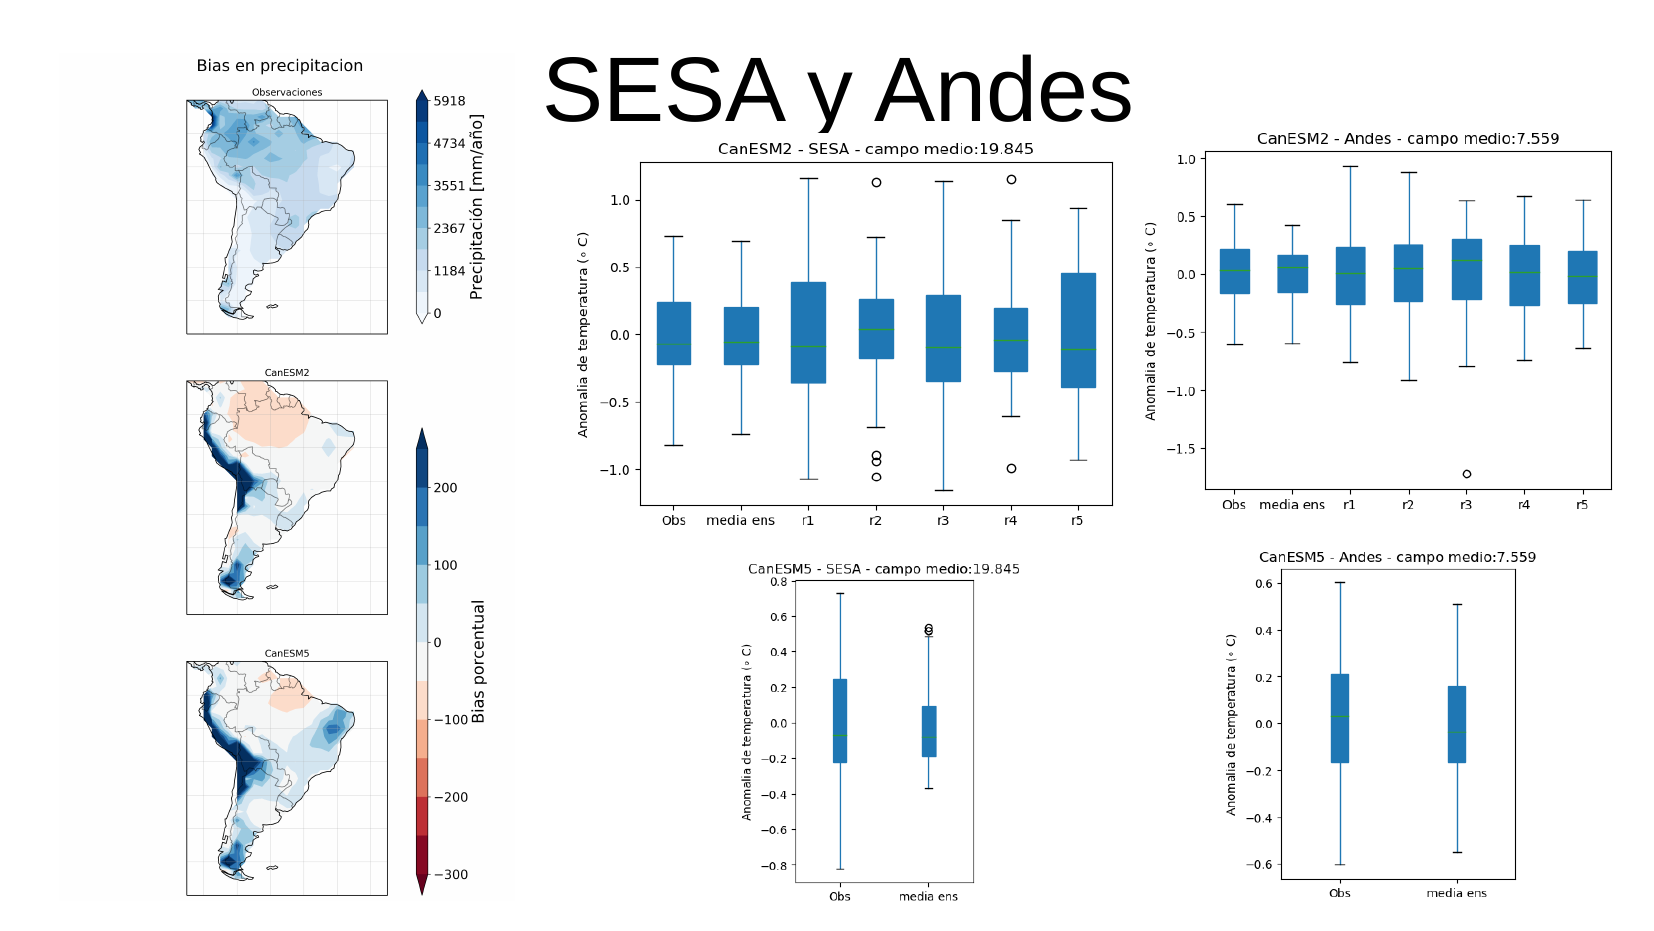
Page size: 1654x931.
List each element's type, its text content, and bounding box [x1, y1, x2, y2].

picture [1216, 543, 1544, 907]
title SESA y Andes [94, 11, 1583, 168]
picture [59, 53, 515, 901]
picture [1134, 123, 1620, 520]
picture [732, 555, 1028, 910]
picture [566, 133, 1120, 537]
